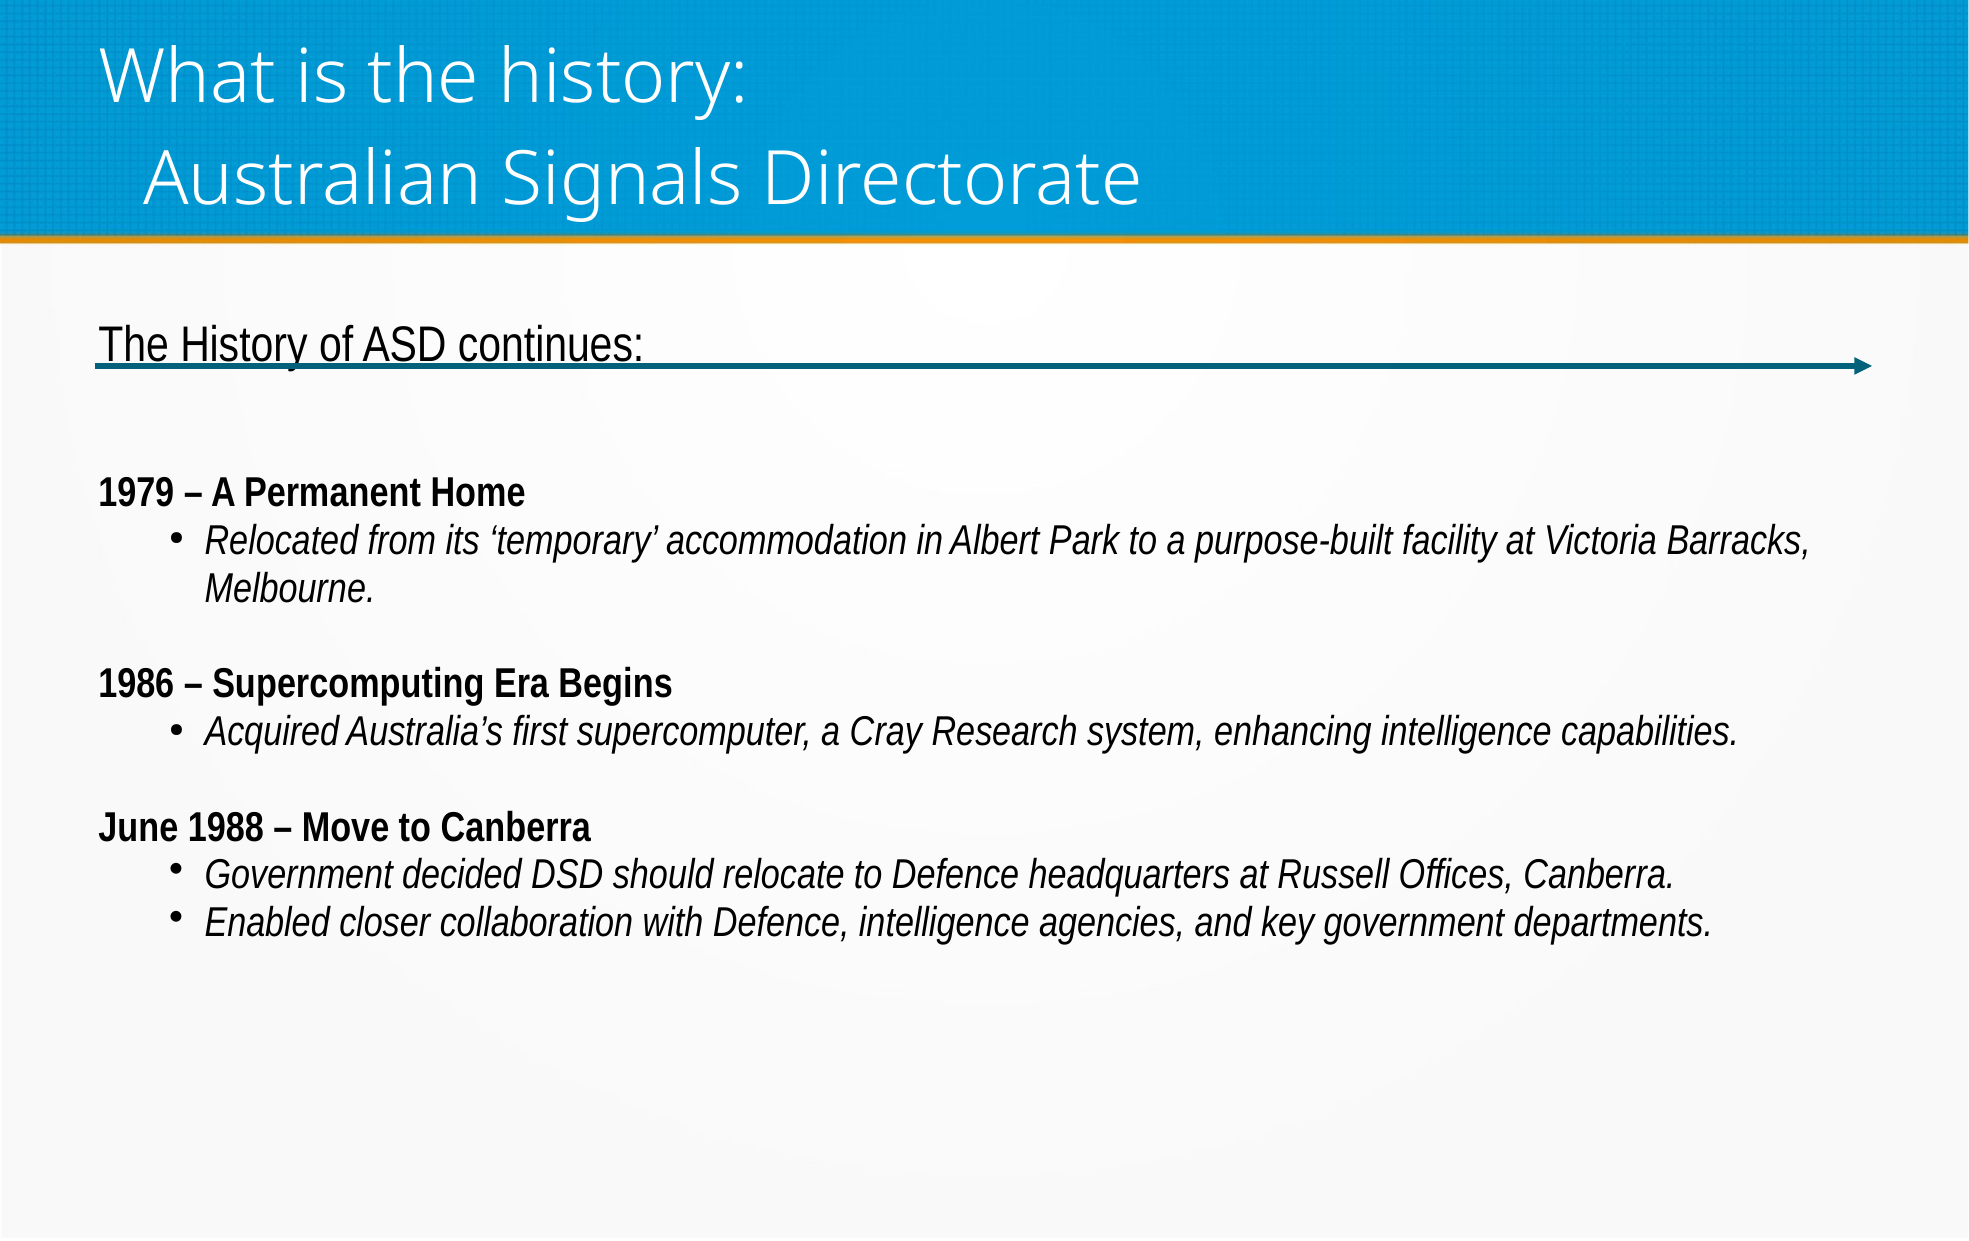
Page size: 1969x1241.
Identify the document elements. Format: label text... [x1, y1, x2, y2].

list The History of ASD continues: 1979 – A Permanent Home Relocated from its ‘temporary’ accommodation in Albert Park to a purpose-built facility at Victoria Barracks, Melbourne. 1986 – Supercomputing Era Begins Acquired Australia’s first supercomputer, a Cray Research system, enhancing intelligence capabilities. June 1988 – Move to Canberra Government decided DSD should relocate to Defence headquarters at Russell Offices, Canberra. Enabled closer collaboration with Defence, intelligence agencies, and key government departments. These milestones strengthened DSD’s technological capabilities and strategic partnerships. [98, 315, 1861, 363]
list The History of ASD continues: 1979 – A Permanent Home Relocated from its ‘temporary’ accommodation in Albert Park to a purpose-built facility at Victoria Barracks, Melbourne. 1986 – Supercomputing Era Begins Acquired Australia’s first supercomputer, a Cray Research system, enhancing intelligence capabilities. June 1988 – Move to Canberra Government decided DSD should relocate to Defence headquarters at Russell Offices, Canberra. Enabled closer collaboration with Defence, intelligence agencies, and key government departments. These milestones strengthened DSD’s technological capabilities and strategic partnerships. [98, 369, 1861, 1141]
title What is the history: Australian Signals Directorate [98, 19, 1870, 227]
picture [0, 233, 1969, 1241]
